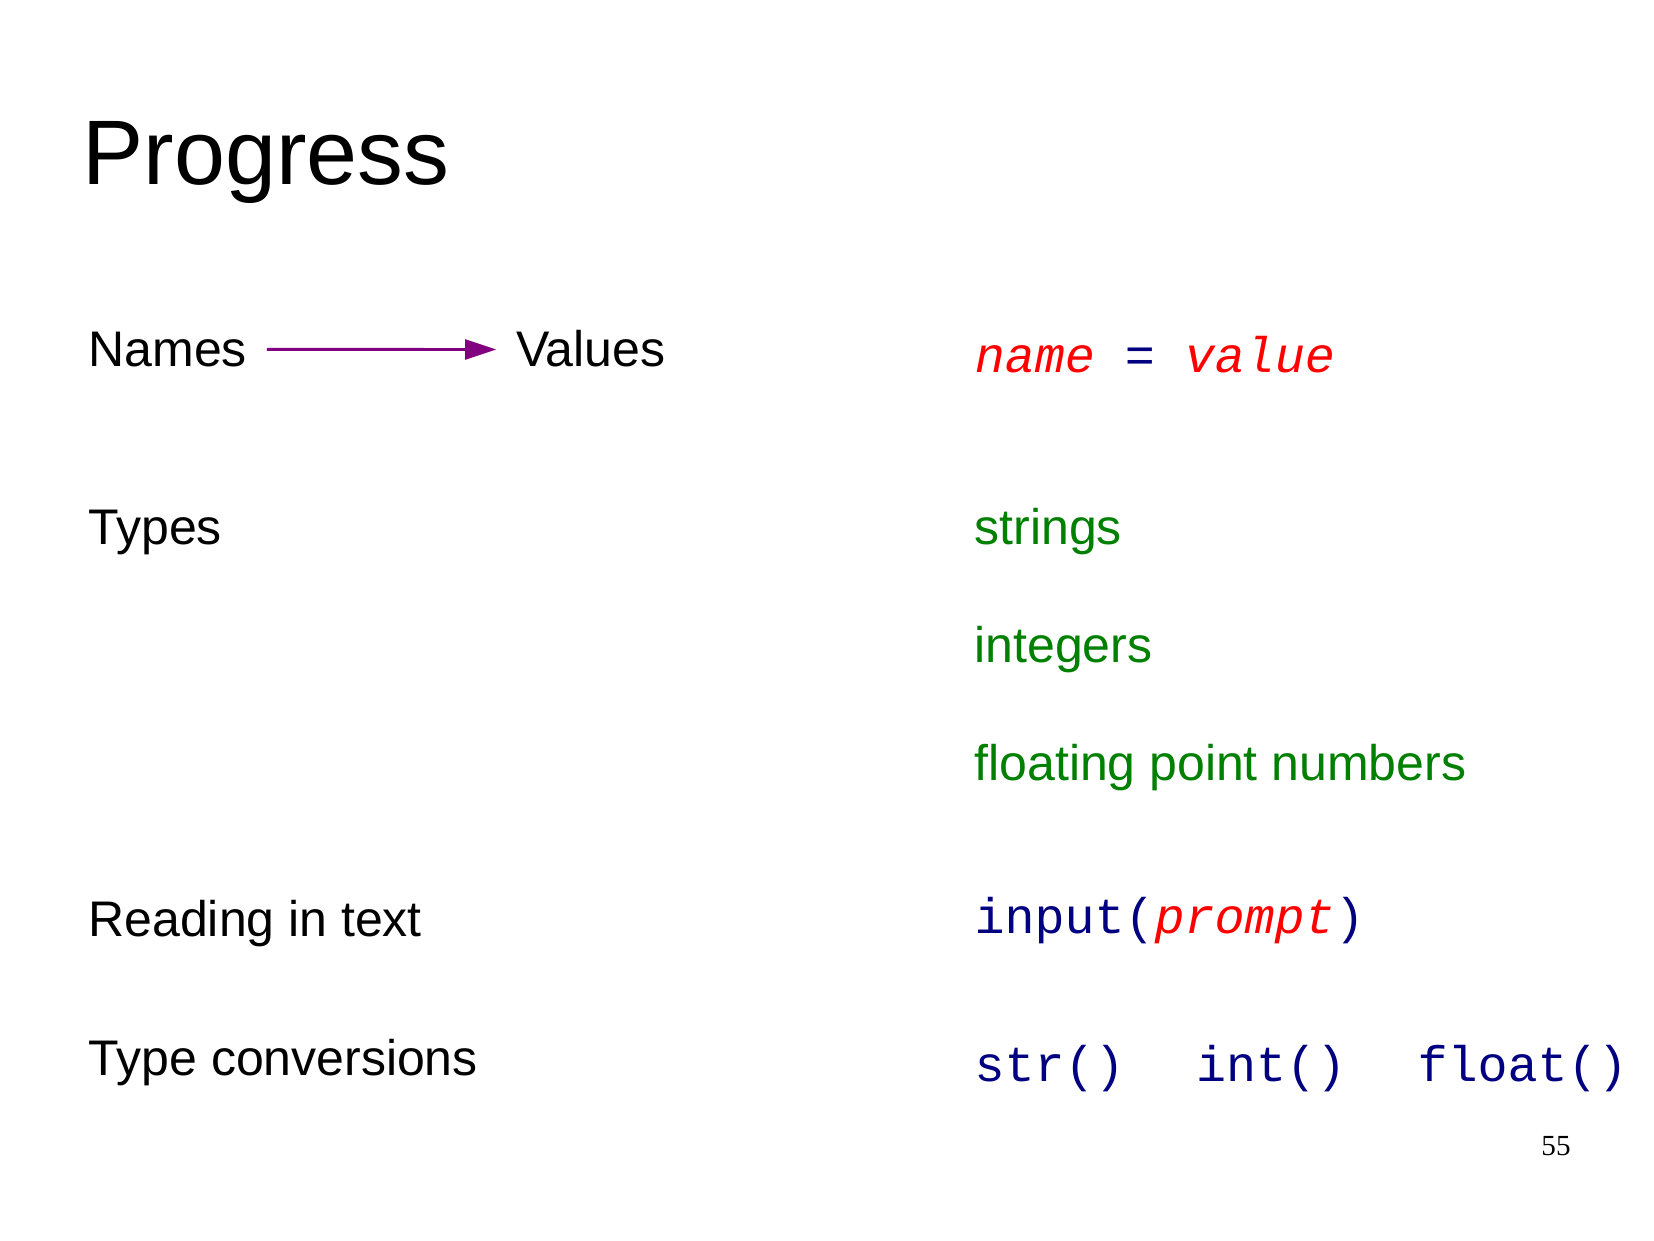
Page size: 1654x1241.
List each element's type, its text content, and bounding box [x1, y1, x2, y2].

text_box Names [82, 315, 267, 384]
title Progress [82, 49, 1571, 257]
text_box input(prompt) [968, 885, 1371, 955]
text_box floating point numbers [968, 729, 1474, 797]
text_box name = value [968, 324, 1341, 394]
text_box Reading in text [82, 885, 429, 954]
text_box Types [82, 492, 229, 561]
text_box Type conversions [82, 1024, 485, 1093]
text_box str() int() float() [968, 1033, 1634, 1103]
text_box integers [968, 611, 1159, 679]
text_box strings [968, 492, 1128, 561]
text_box Values [496, 315, 672, 384]
